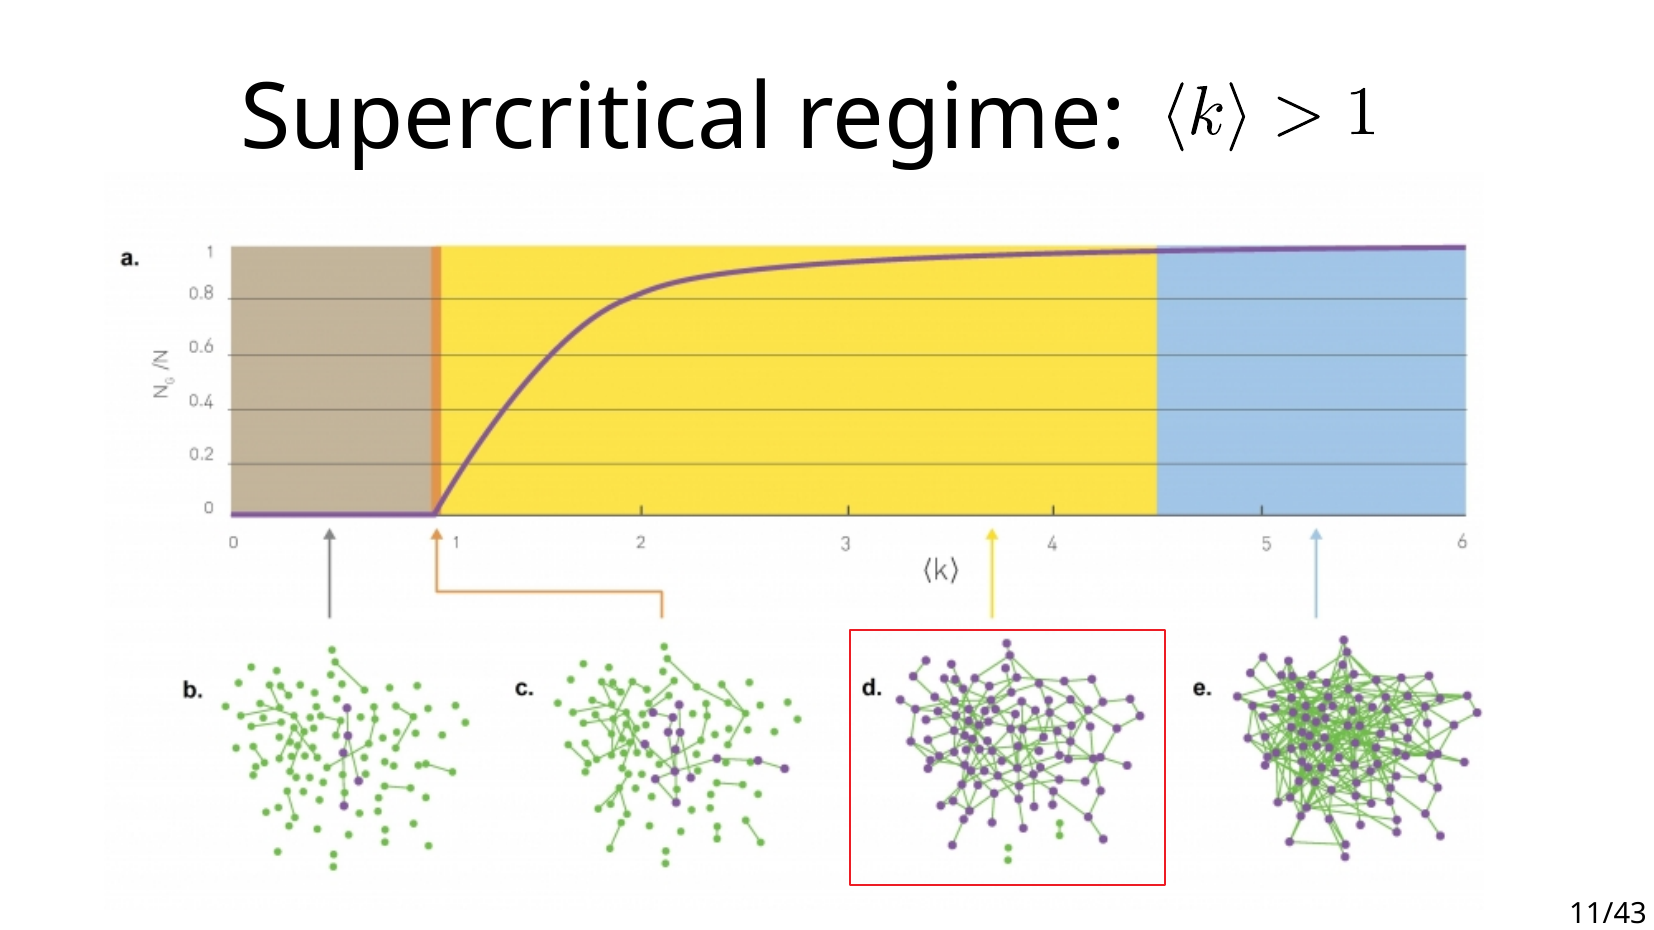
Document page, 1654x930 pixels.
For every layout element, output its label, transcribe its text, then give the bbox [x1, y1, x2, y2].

picture [104, 171, 1484, 910]
text_box [1160, 82, 1380, 152]
title Supercritical regime: [82, 1, 1571, 225]
